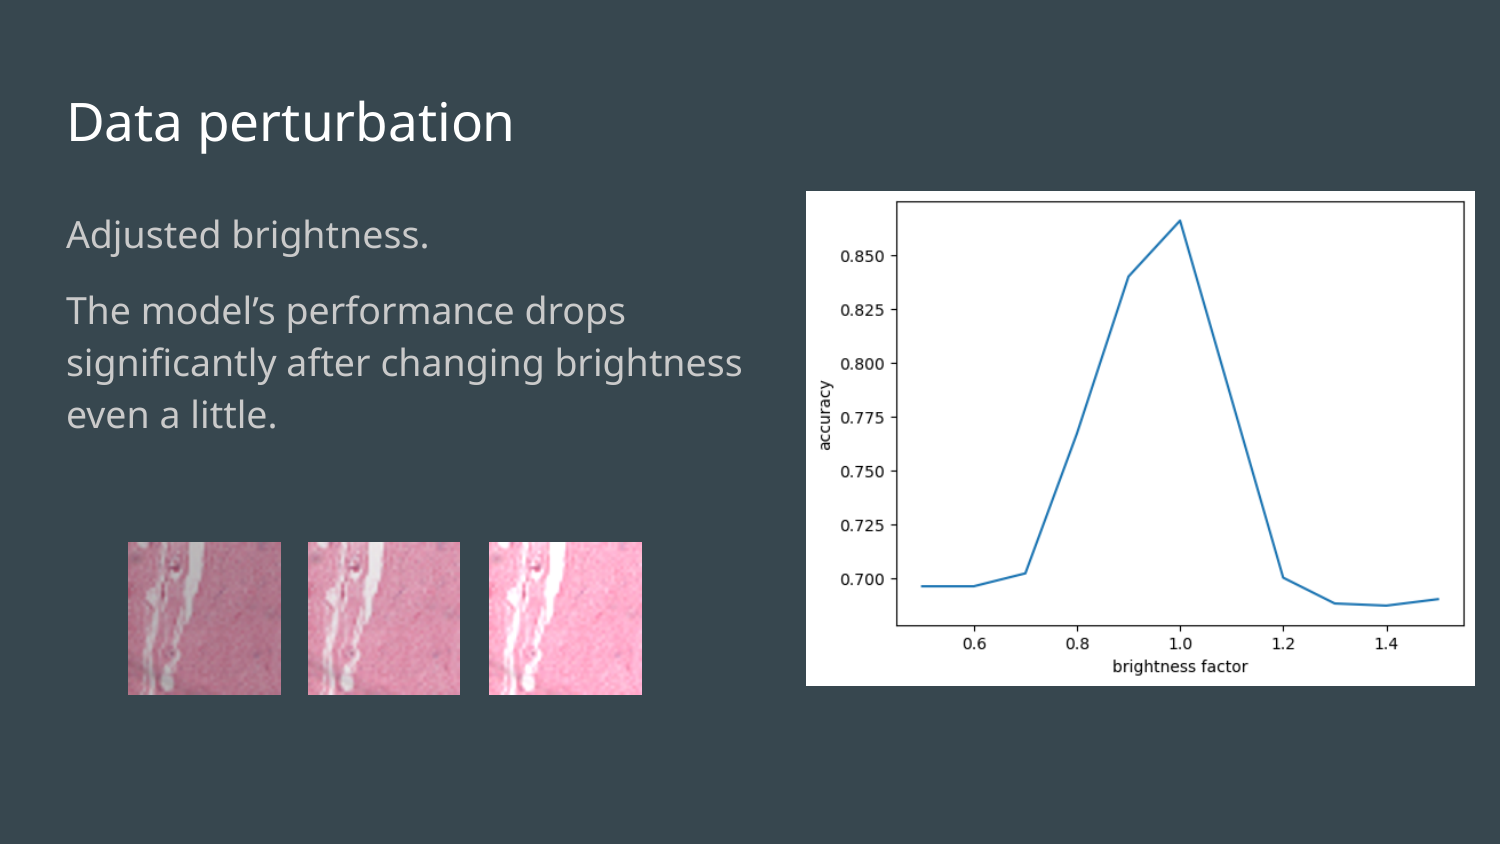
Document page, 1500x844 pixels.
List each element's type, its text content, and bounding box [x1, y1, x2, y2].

list Adjusted brightness. The model’s performance drops significantly after changing brightness even a little. [51, 189, 782, 457]
picture [489, 542, 642, 695]
picture [308, 542, 460, 695]
picture [806, 191, 1475, 686]
title Data perturbation [51, 72, 1449, 167]
picture [128, 542, 281, 695]
